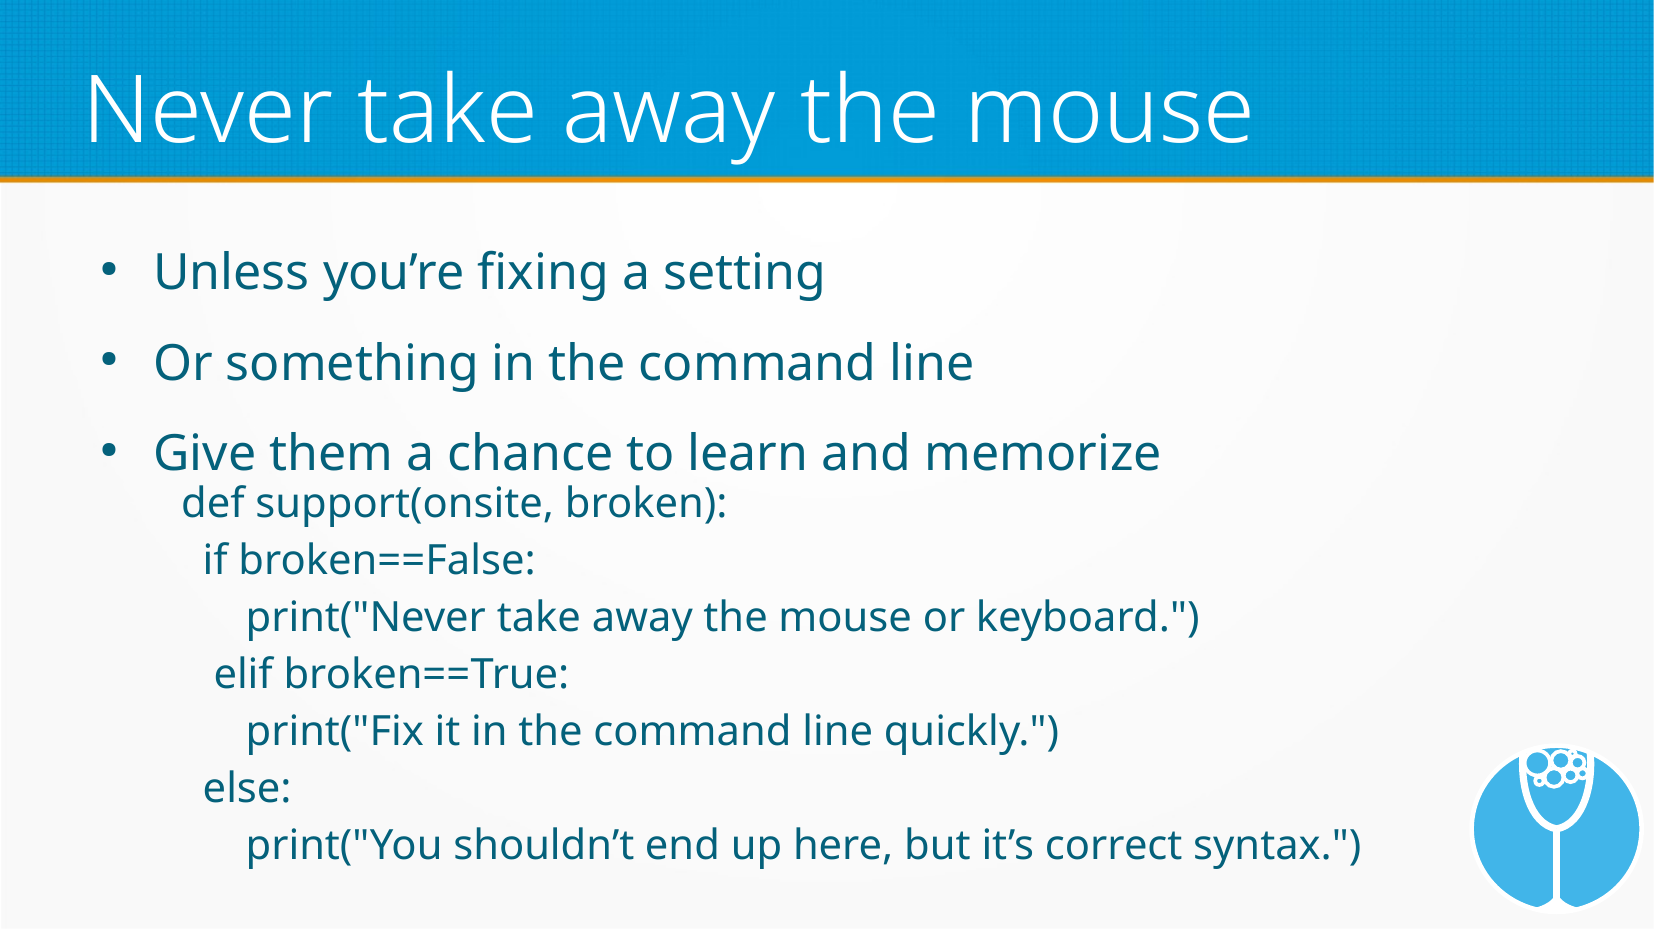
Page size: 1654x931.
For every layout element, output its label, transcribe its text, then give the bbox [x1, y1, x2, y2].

text_box def support(onsite, broken): if broken==False: print("Never take away the mouse or keyboard.") elif broken==True: print("Fix it in the command line quickly.") else: print("You shouldn’t end up here, but it’s correct syntax.") [175, 496, 1479, 848]
title Never take away the mouse [82, 14, 1571, 171]
list Unless you’re fixing a setting Or something in the command line Give them a chance to learn and memorize [82, 236, 1563, 811]
picture [0, 175, 1654, 931]
